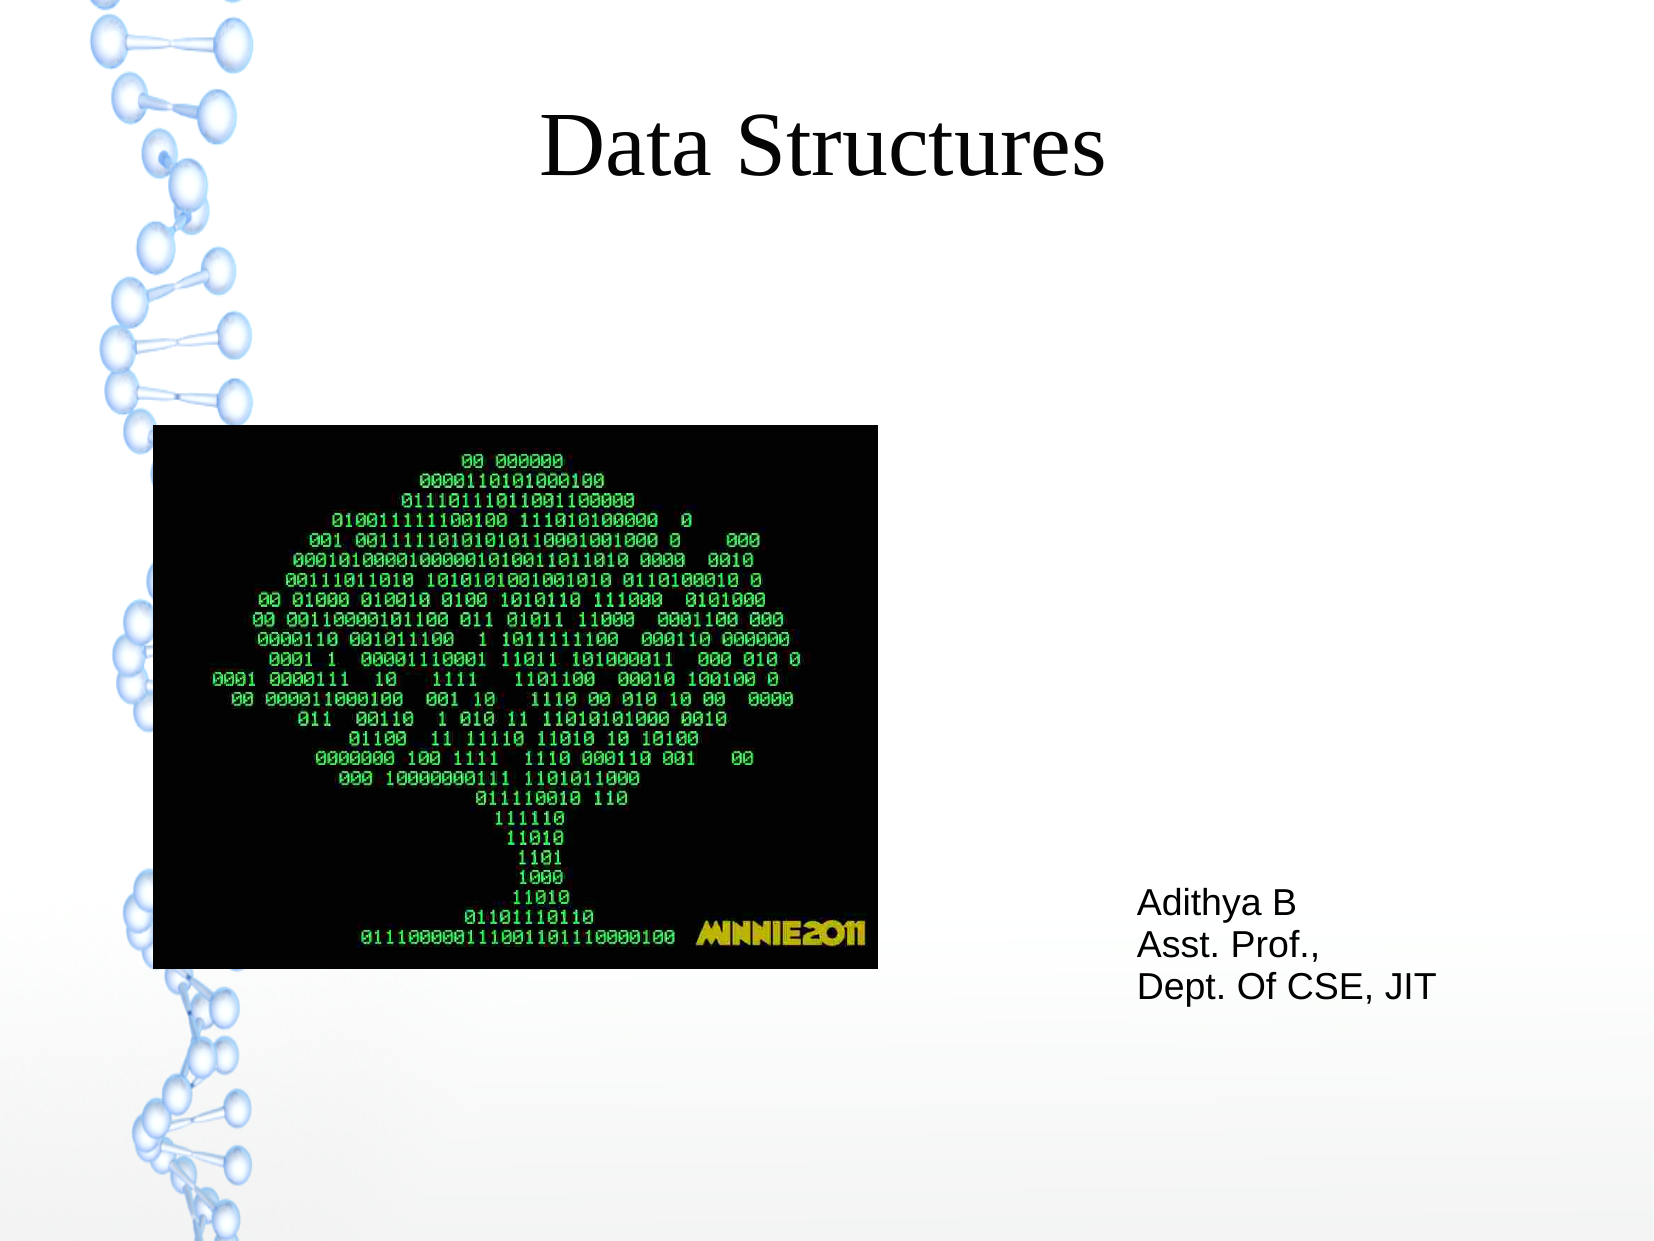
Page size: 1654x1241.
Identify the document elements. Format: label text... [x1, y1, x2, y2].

picture [0, 0, 1654, 1241]
title Data Structures [159, 77, 1489, 213]
text_box Adithya B Asst. Prof., Dept. Of CSE, JIT [1122, 874, 1595, 1015]
